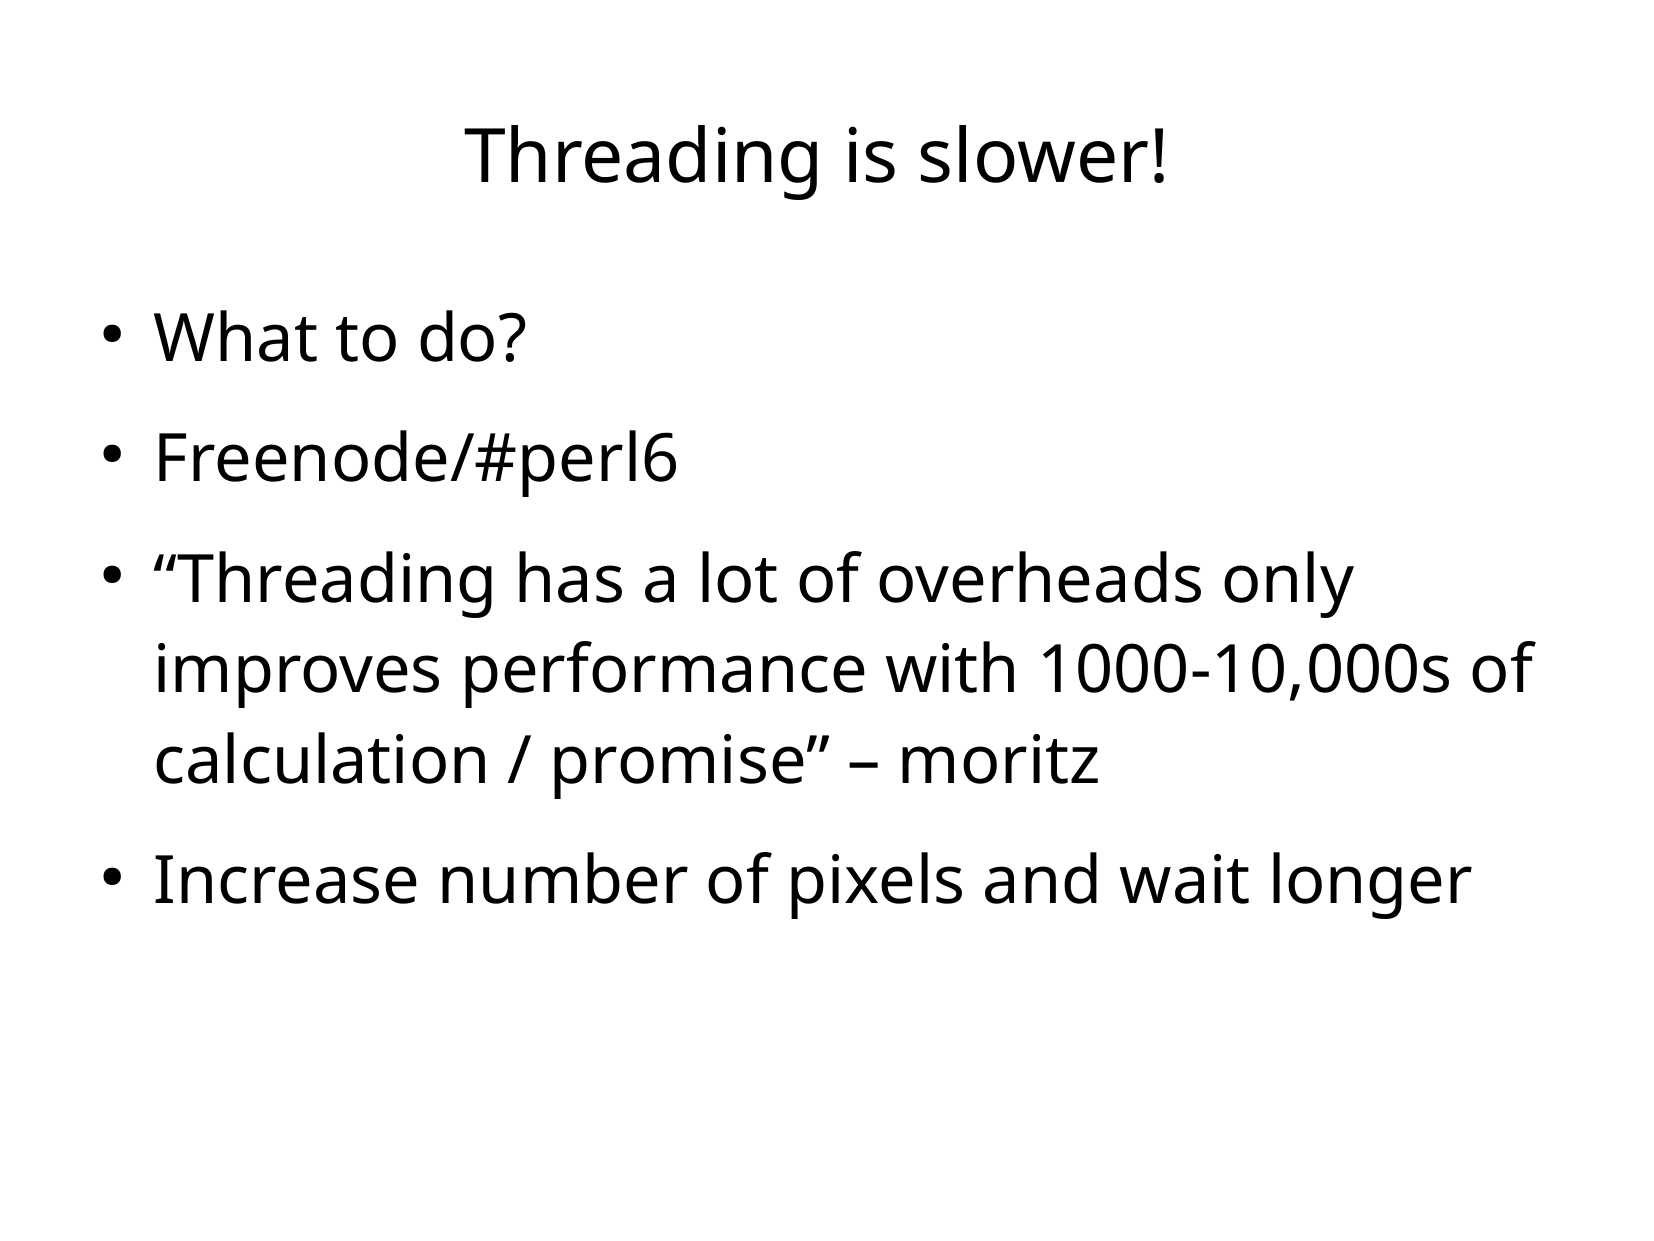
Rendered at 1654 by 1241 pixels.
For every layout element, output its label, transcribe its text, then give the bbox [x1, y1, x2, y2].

list What to do? Freenode/#perl6 “Threading has a lot of overheads only improves performance with 1000-10,000s of calculation / promise” – moritz Increase number of pixels and wait longer [82, 290, 1571, 1010]
title Threading is slower! [82, 49, 1571, 257]
